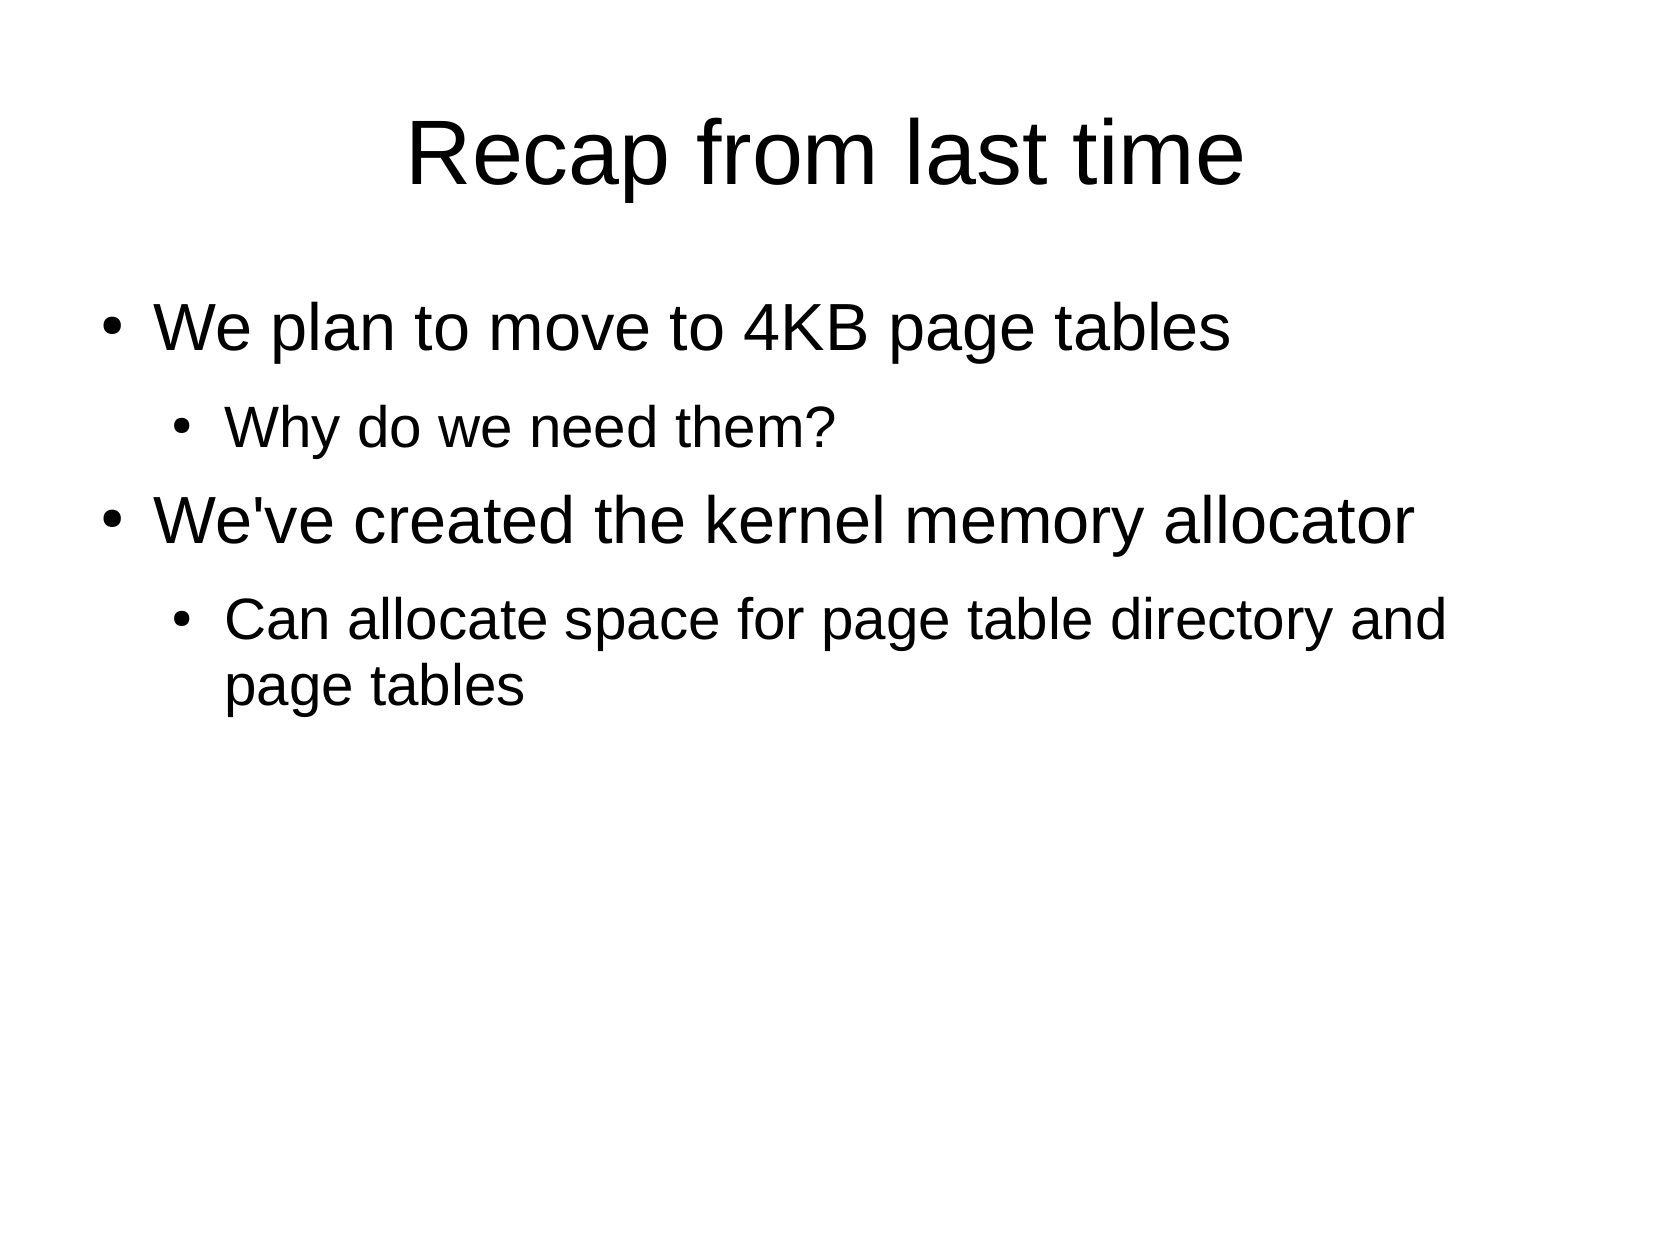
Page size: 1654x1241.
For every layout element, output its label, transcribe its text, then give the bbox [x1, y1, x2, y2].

title Recap from last time [82, 49, 1571, 257]
list We plan to move to 4KB page tables Why do we need them? We've created the kernel memory allocator Can allocate space for page table directory and page tables [82, 290, 1571, 1010]
